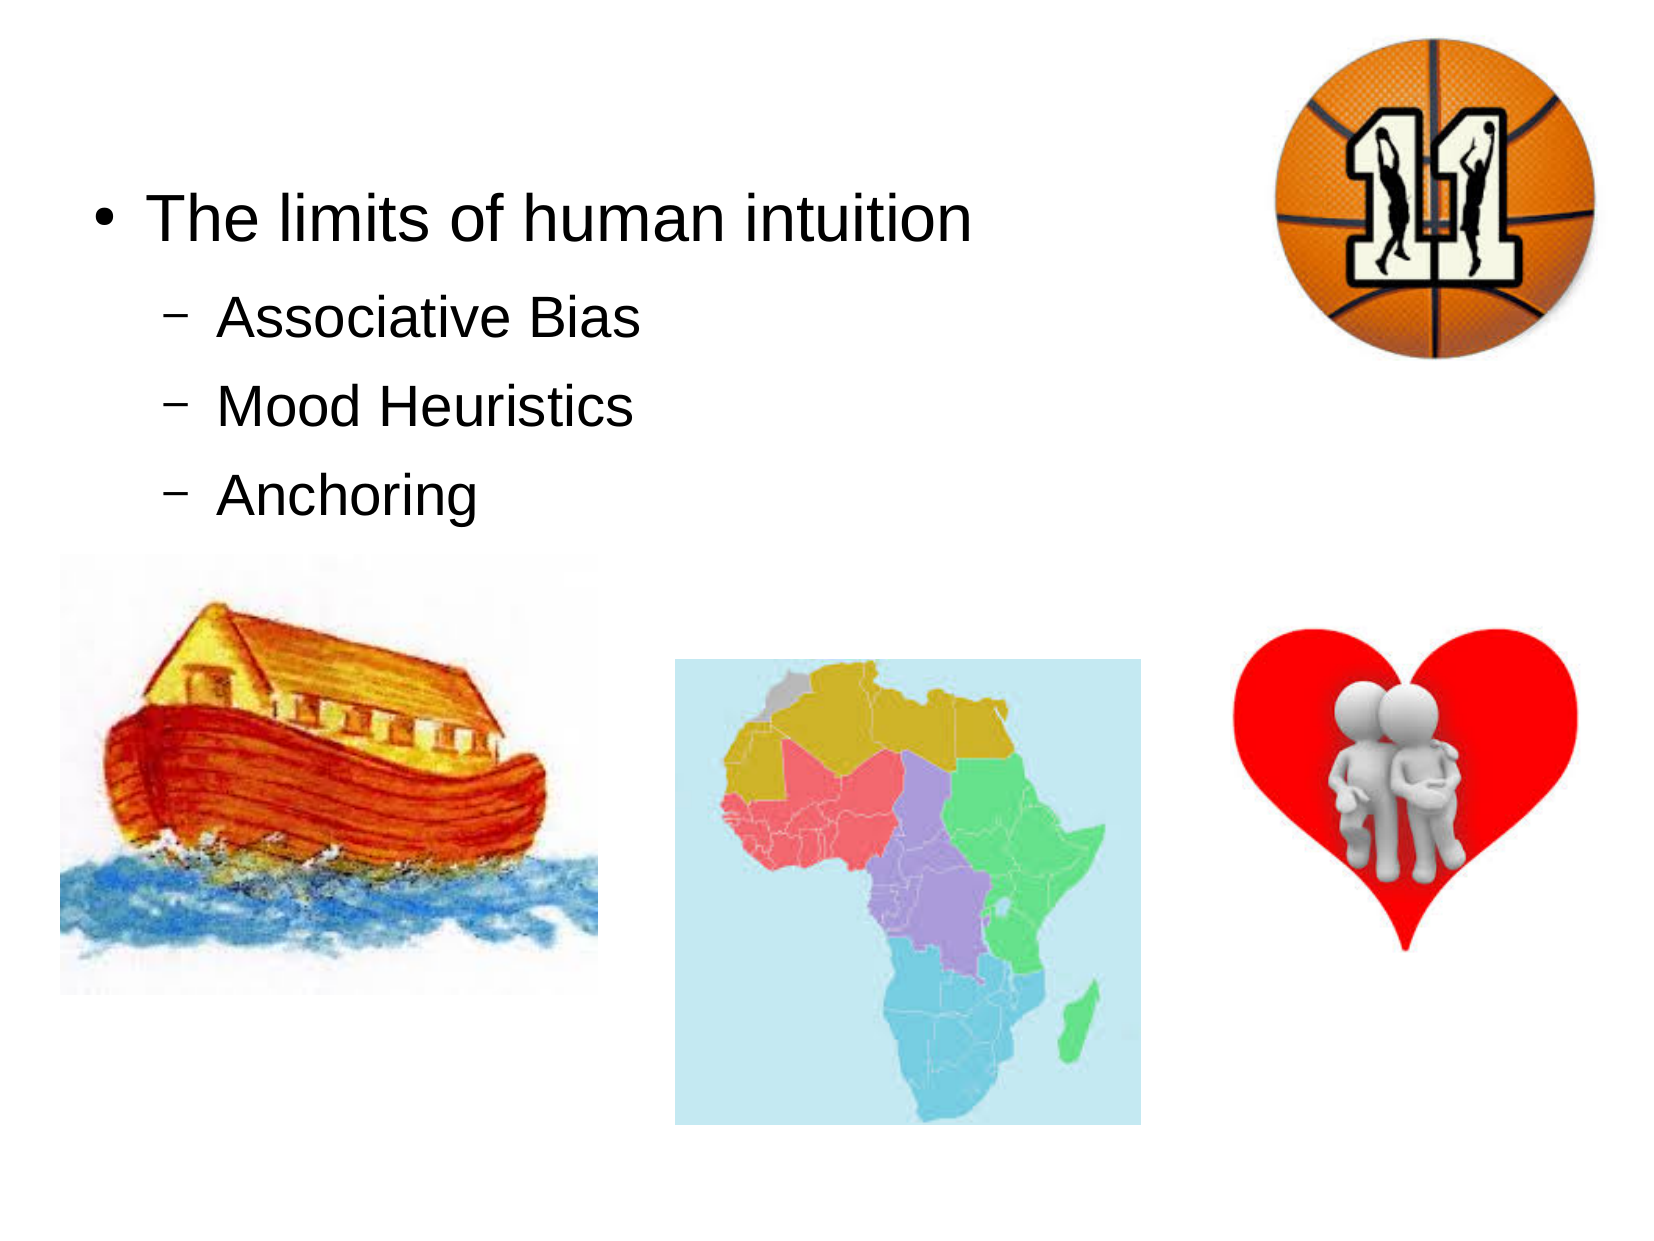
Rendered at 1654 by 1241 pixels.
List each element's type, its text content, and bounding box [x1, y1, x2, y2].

picture [675, 659, 1141, 1126]
list The limits of human intuition Associative Bias Mood Heuristics Anchoring [75, 180, 1564, 1241]
picture [1260, 23, 1612, 376]
picture [60, 554, 598, 995]
picture [1230, 614, 1582, 967]
